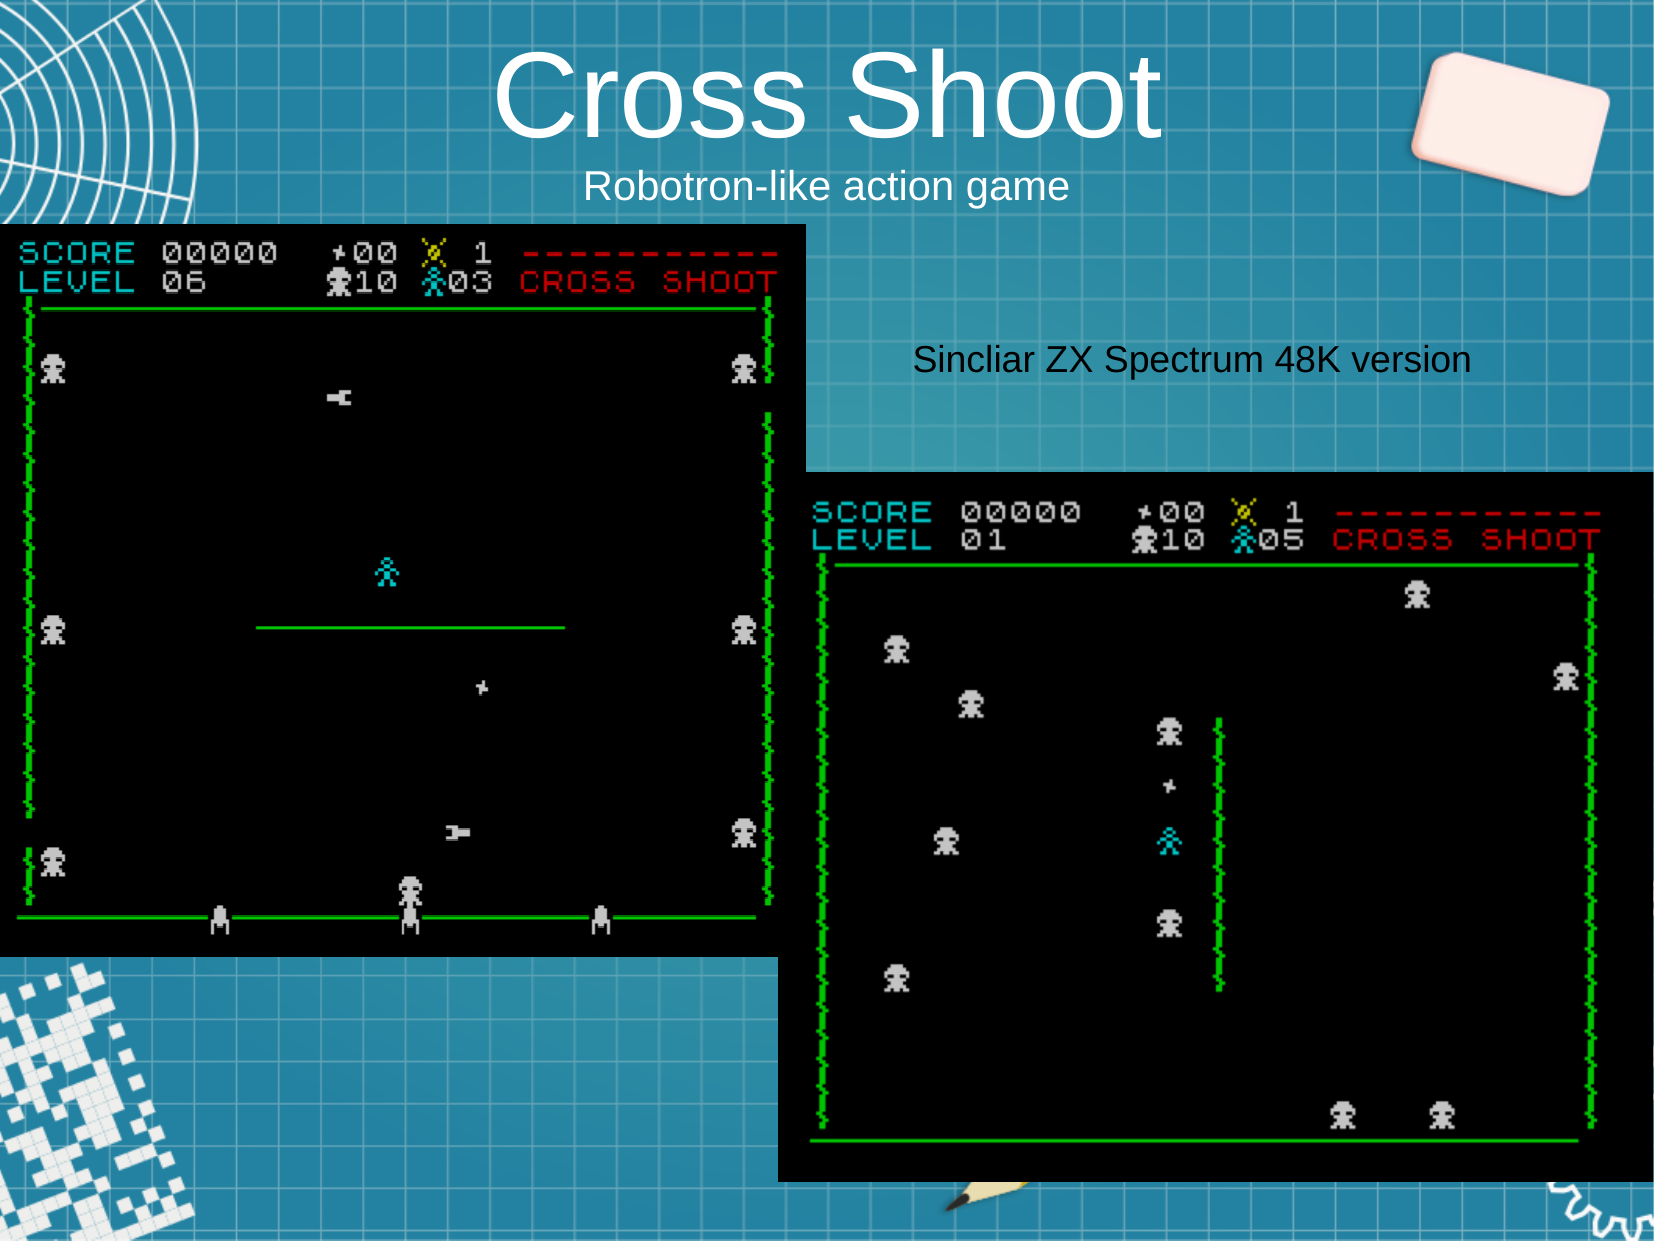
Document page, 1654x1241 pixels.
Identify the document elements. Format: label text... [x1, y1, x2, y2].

text_box Sincliar ZX Spectrum 48K version [897, 330, 1512, 388]
picture [0, 0, 1654, 1241]
title Cross Shoot Robotron-like action game [82, 0, 1571, 260]
